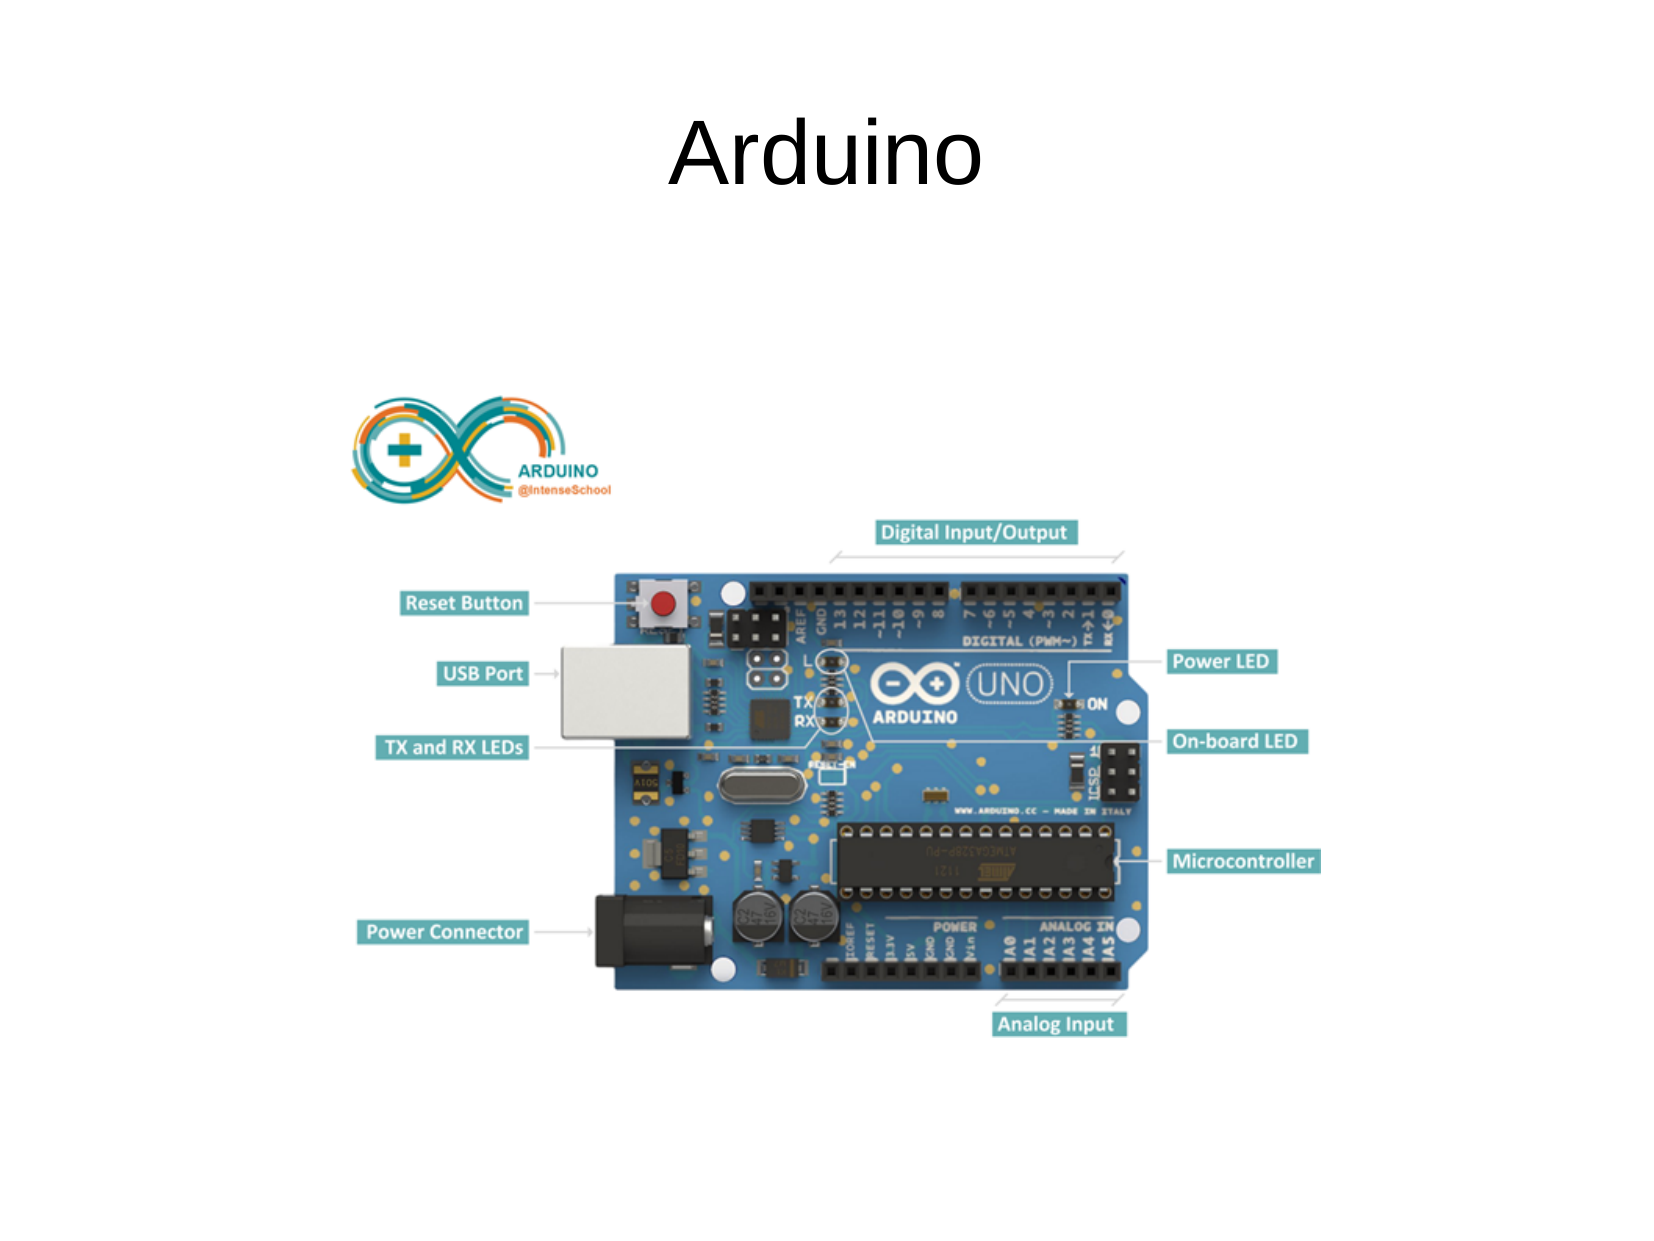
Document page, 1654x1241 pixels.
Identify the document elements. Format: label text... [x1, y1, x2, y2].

title Arduino [82, 49, 1571, 257]
picture [345, 391, 1321, 1038]
